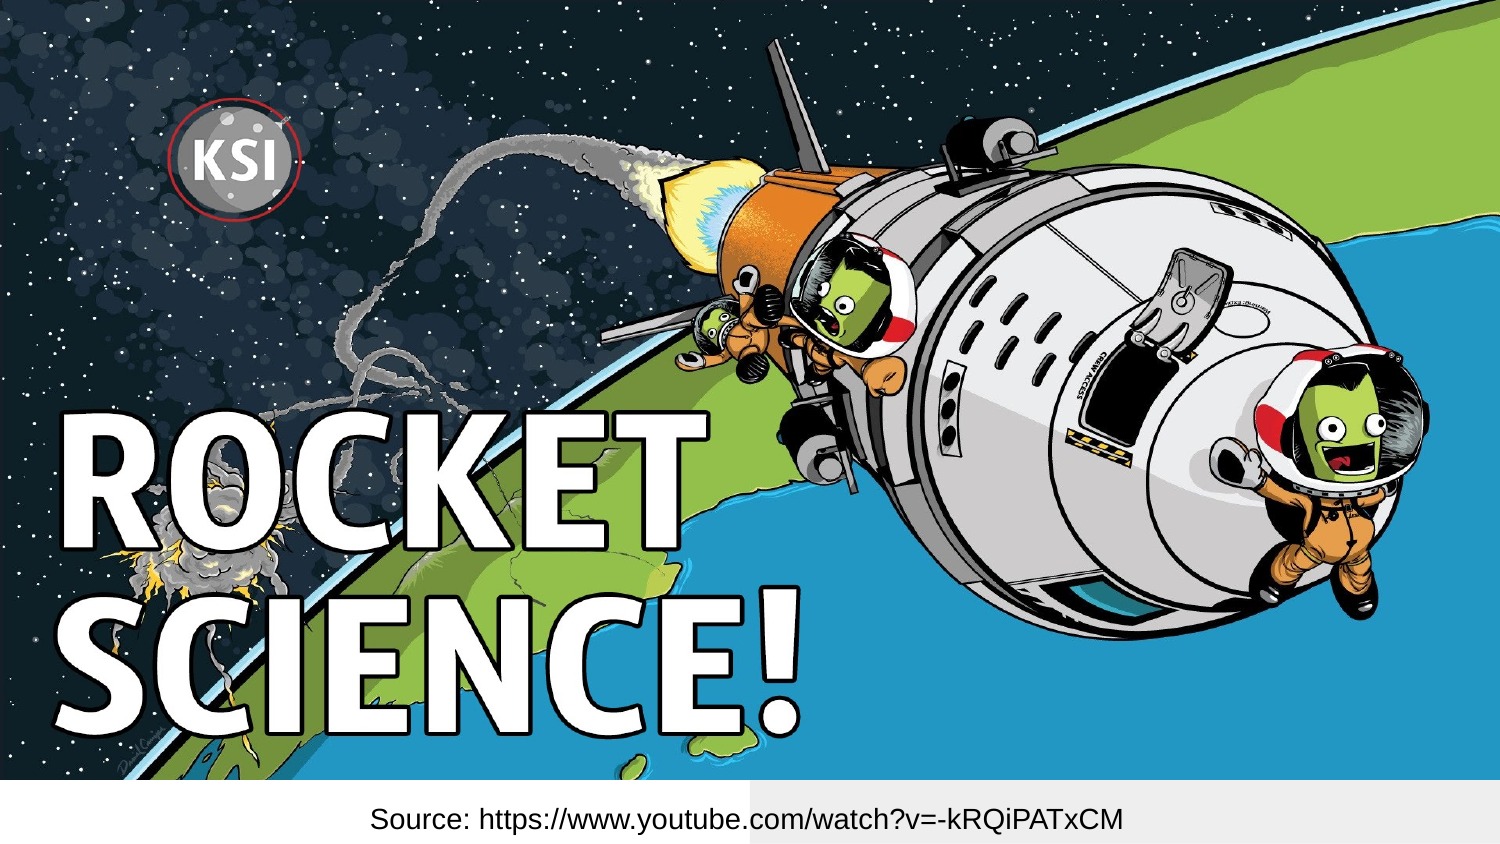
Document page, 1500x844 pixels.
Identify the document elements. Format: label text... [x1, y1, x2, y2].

picture [0, 0, 1500, 780]
text_box Source: https://www.youtube.com/watch?v=-kRQiPATxCM [55, 785, 1440, 836]
